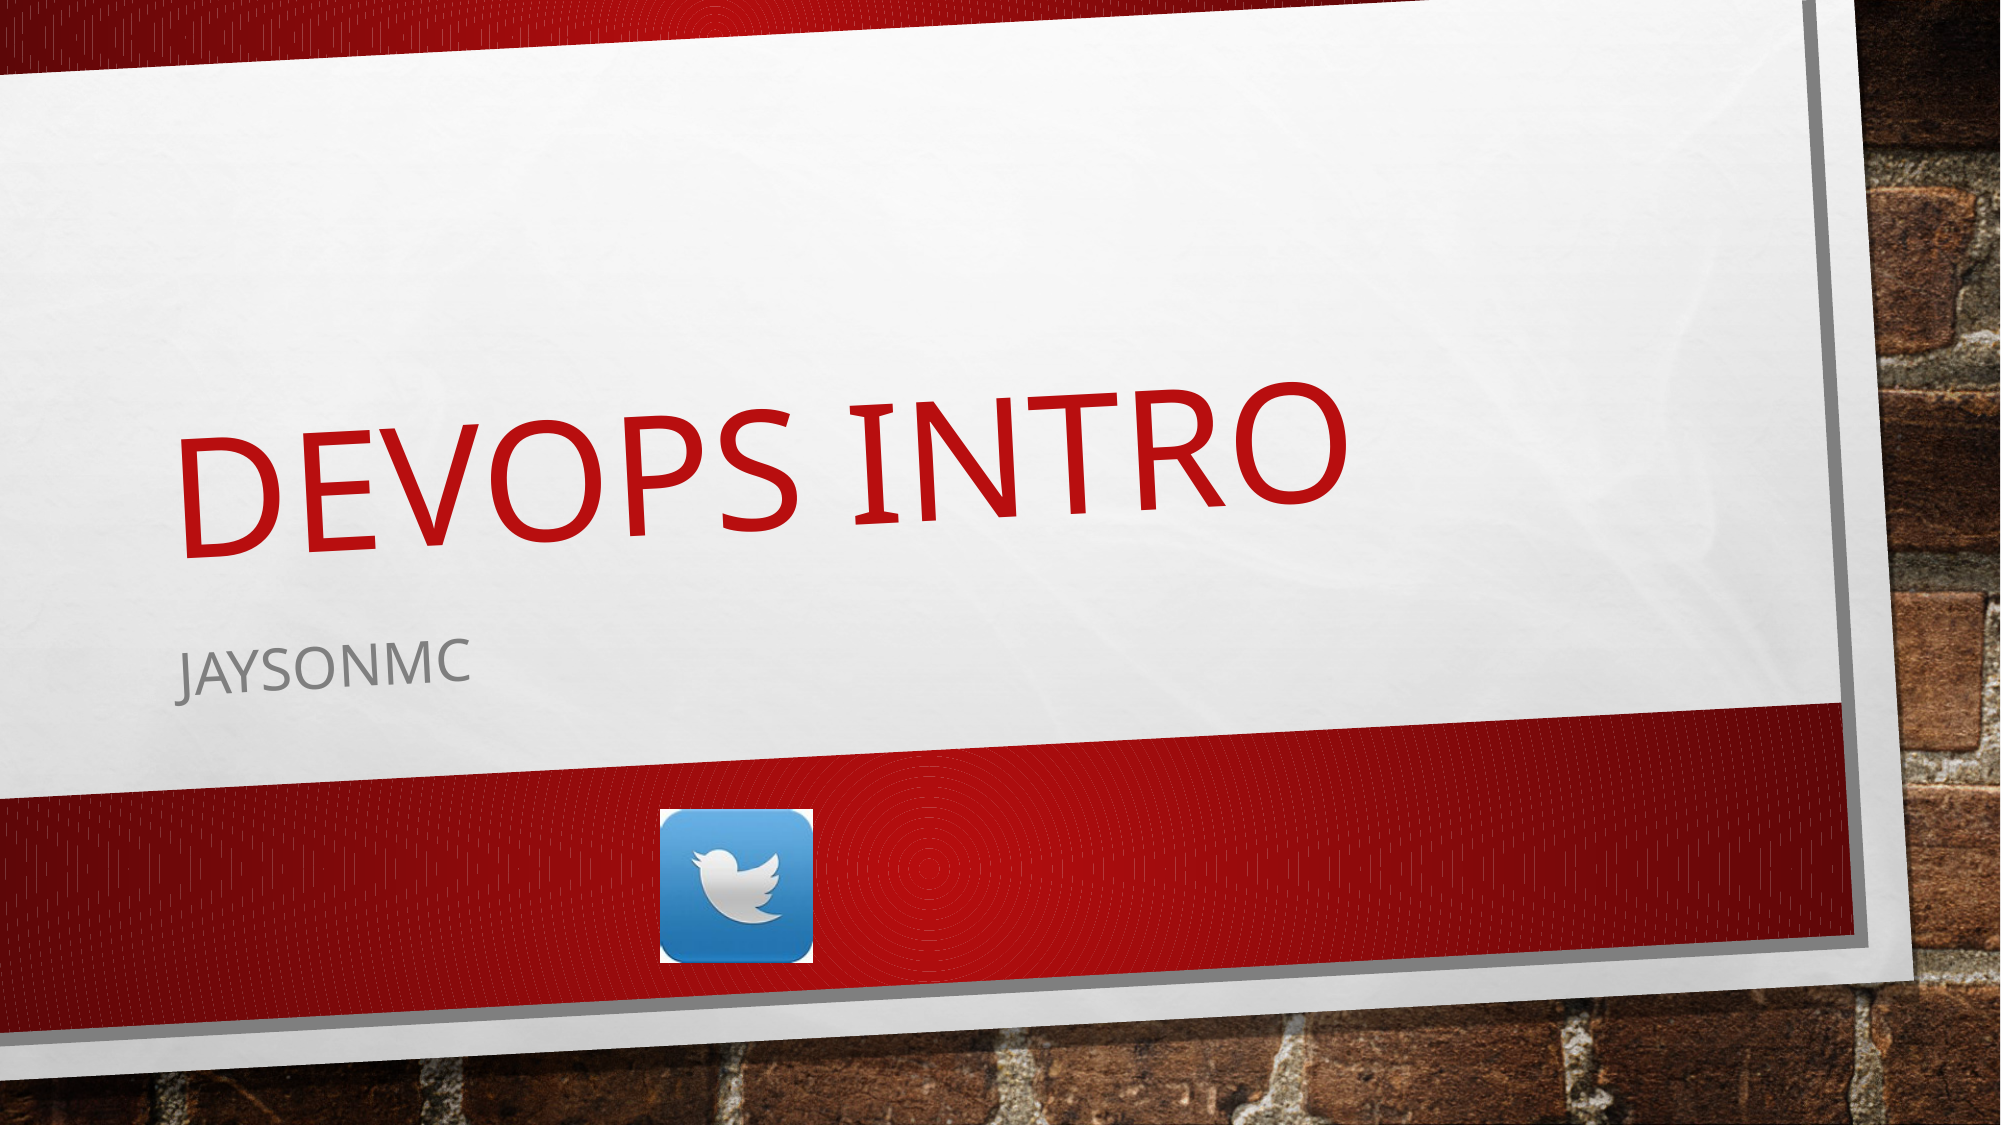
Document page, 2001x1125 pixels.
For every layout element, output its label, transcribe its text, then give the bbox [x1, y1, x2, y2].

subtitle jaysonmc [159, 533, 1763, 708]
picture [660, 810, 813, 963]
title DevOps Intro [135, 67, 1758, 605]
